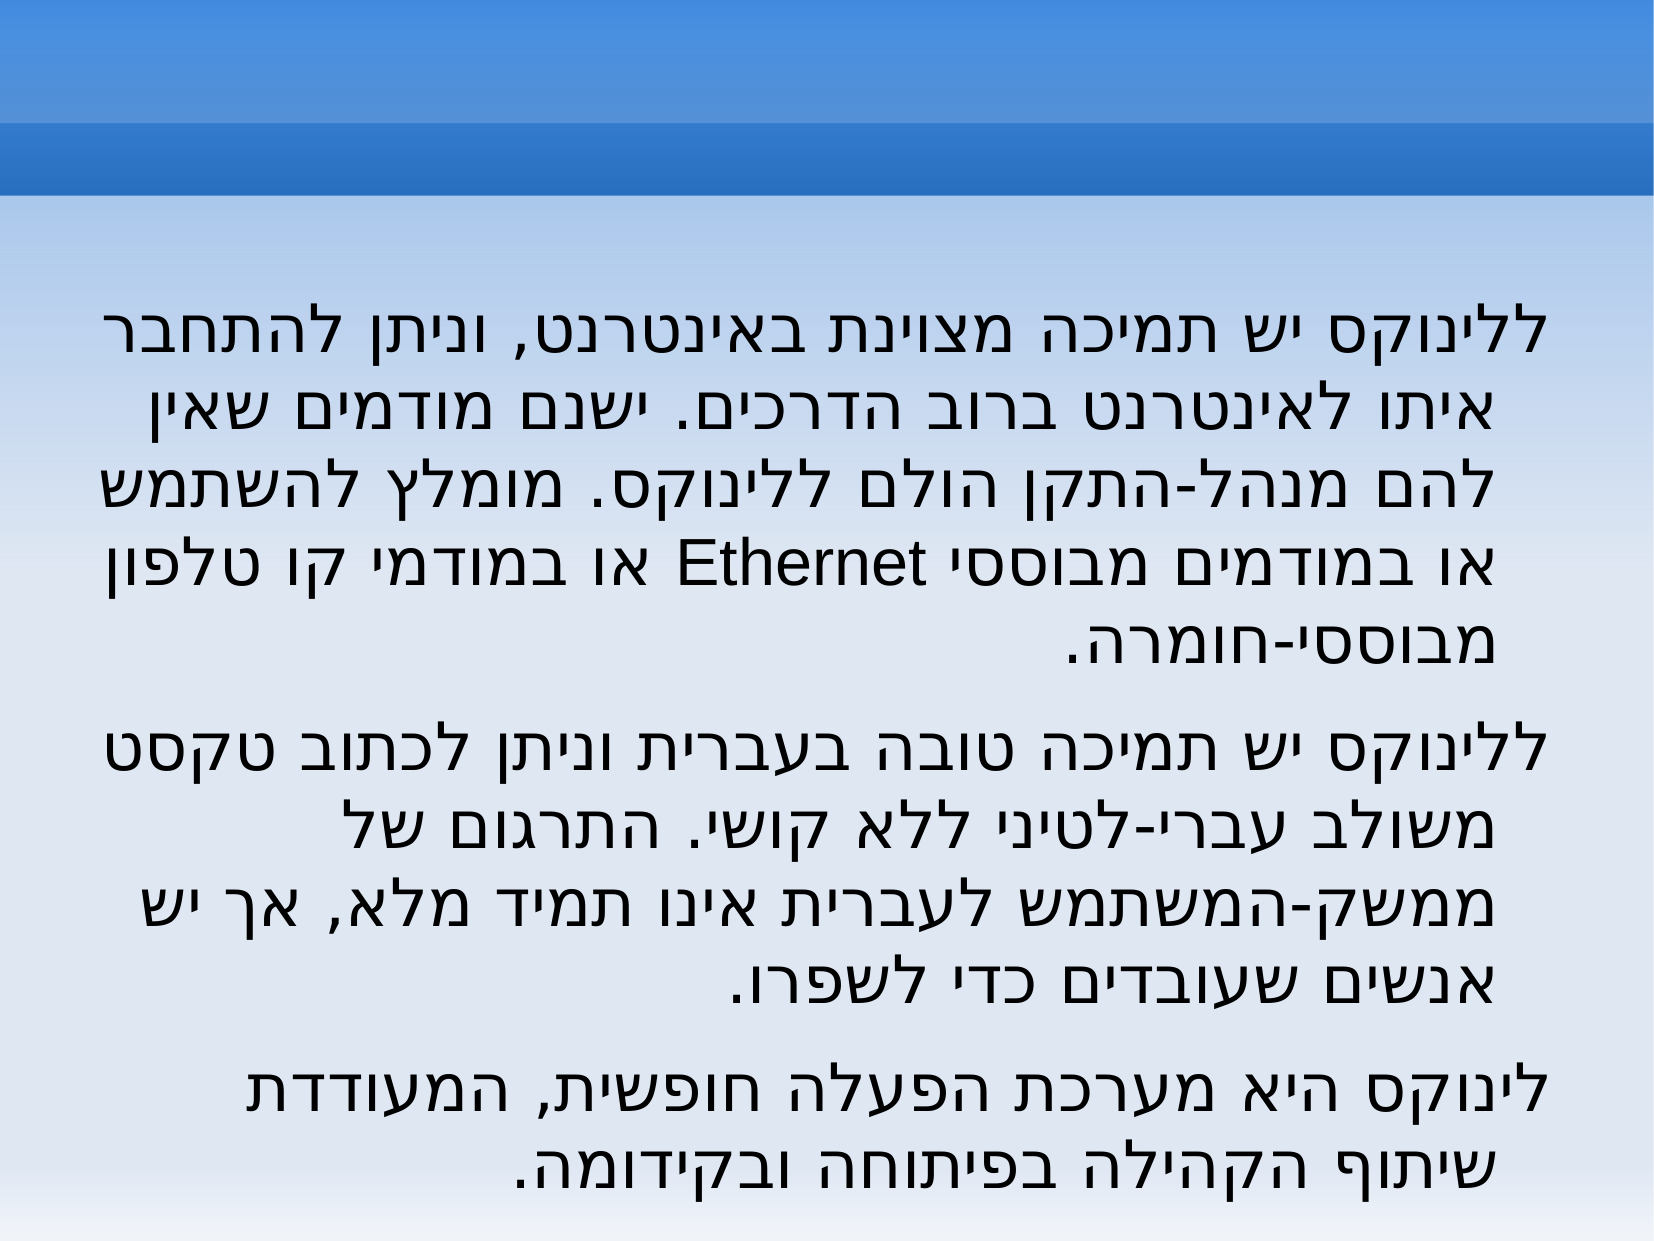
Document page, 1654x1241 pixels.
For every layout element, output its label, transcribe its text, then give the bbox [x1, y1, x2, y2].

list ללינוקס יש תמיכה מצוינת באינטרנט, וניתן להתחבר איתו לאינטרנט ברוב הדרכים. ישנם מודמים שאין להם מנהל-התקן הולם ללינוקס. מומלץ להשתמש או במודמים מבוססי Ethernet או במודמי קו טלפון מבוססי-חומרה. ללינוקס יש תמיכה טובה בעברית וניתן לכתוב טקסט משולב עברי-לטיני ללא קושי. התרגום של ממשק-המשתמש לעברית אינו תמיד מלא, אך יש אנשים שעובדים כדי לשפרו. לינוקס היא מערכת הפעלה חופשית, המעודדת שיתוף הקהילה בפיתוחה ובקידומה. [82, 290, 1571, 1205]
picture [0, 0, 1654, 1241]
